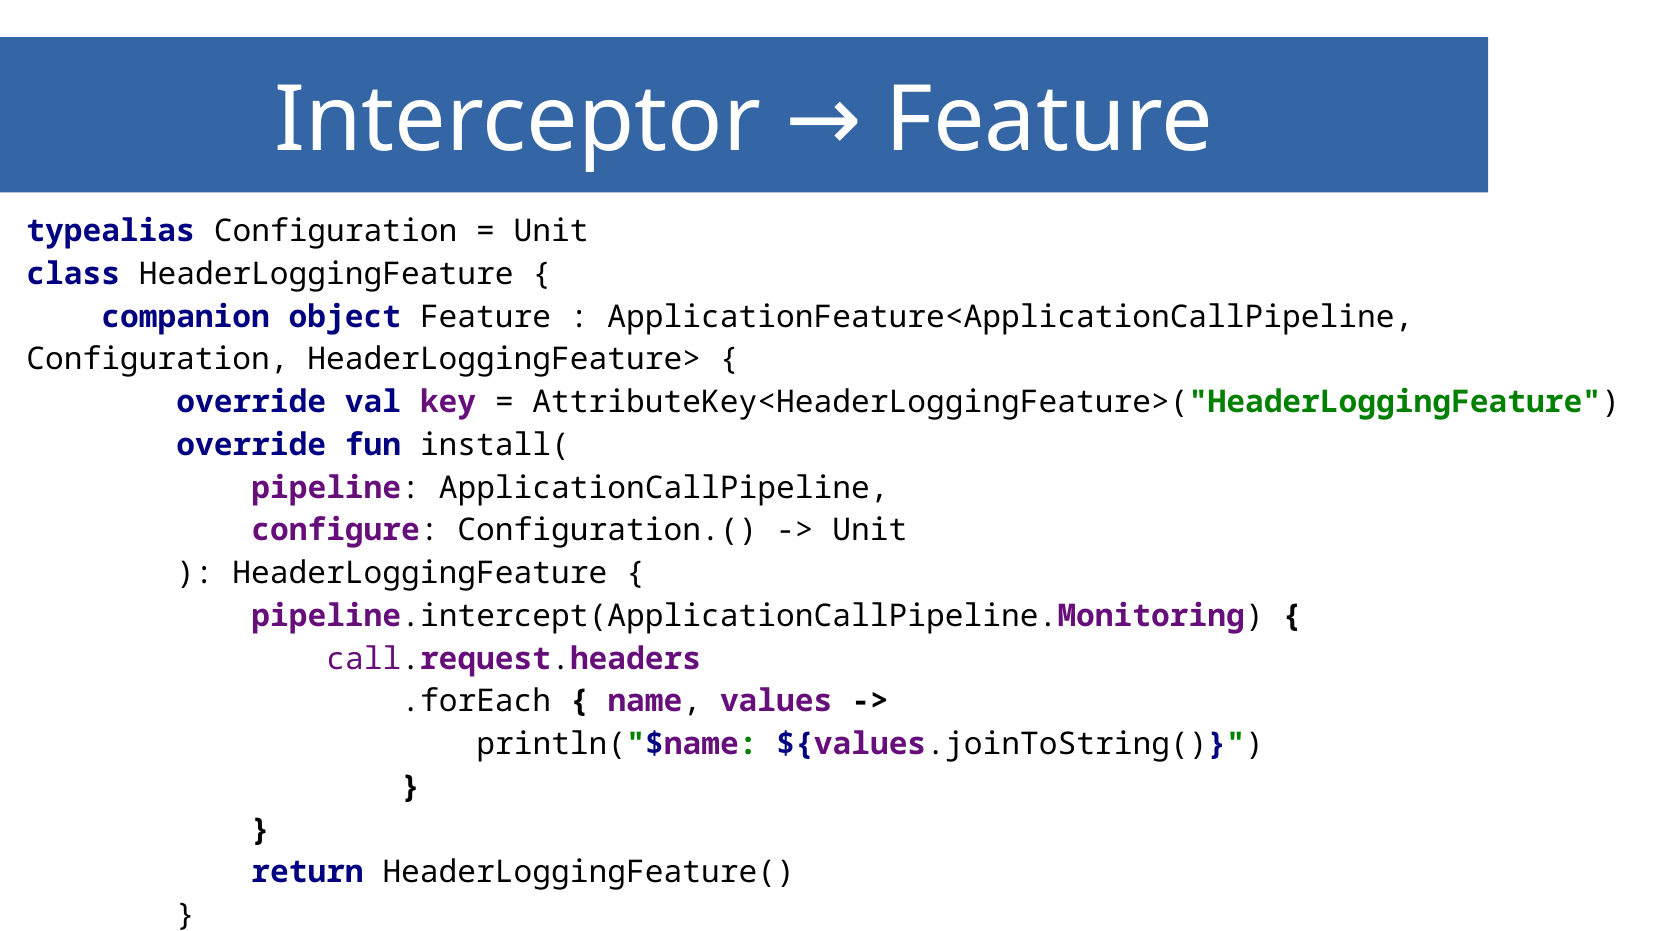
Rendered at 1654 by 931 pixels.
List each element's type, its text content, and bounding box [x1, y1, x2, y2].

text_box typealias Configuration = Unit class HeaderLoggingFeature { companion object Feature : ApplicationFeature<ApplicationCallPipeline, Configuration, HeaderLoggingFeature> { override val key = AttributeKey<HeaderLoggingFeature>("HeaderLoggingFeature") override fun install( pipeline: ApplicationCallPipeline, configure: Configuration.() -> Unit ): HeaderLoggingFeature { pipeline.intercept(ApplicationCallPipeline.Monitoring) { call.request.headers .forEach { name, values -> println("$name: ${values.joinToString()}") } } return HeaderLoggingFeature() } } } [11, 200, 1636, 929]
title Interceptor → Feature [0, 37, 1489, 193]
